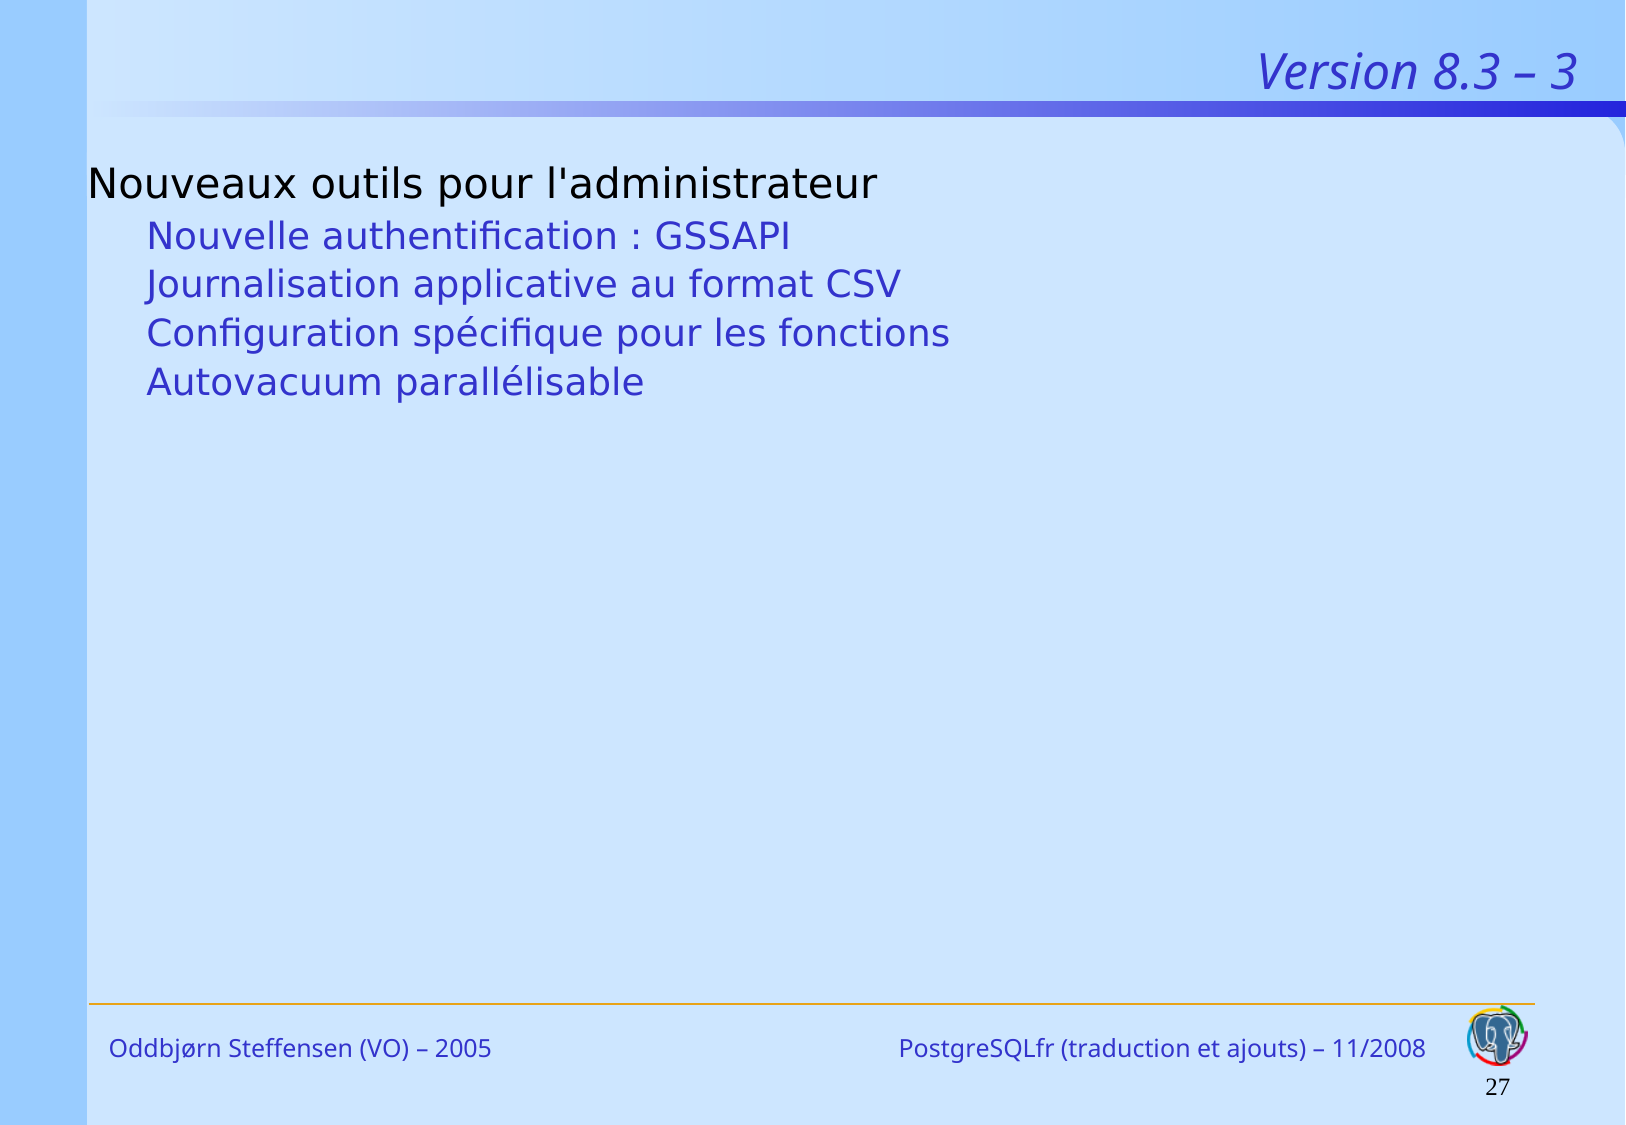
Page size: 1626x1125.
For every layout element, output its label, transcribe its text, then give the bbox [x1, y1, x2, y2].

title Version 8.3 – 3 [75, 6, 1579, 133]
list Nouveaux outils pour l'administrateur Nouvelle authentification : GSSAPI Journalisation applicative au format CSV Configuration spécifique pour les fonctions Autovacuum parallélisable [86, 159, 1520, 965]
picture [1467, 1005, 1528, 1066]
